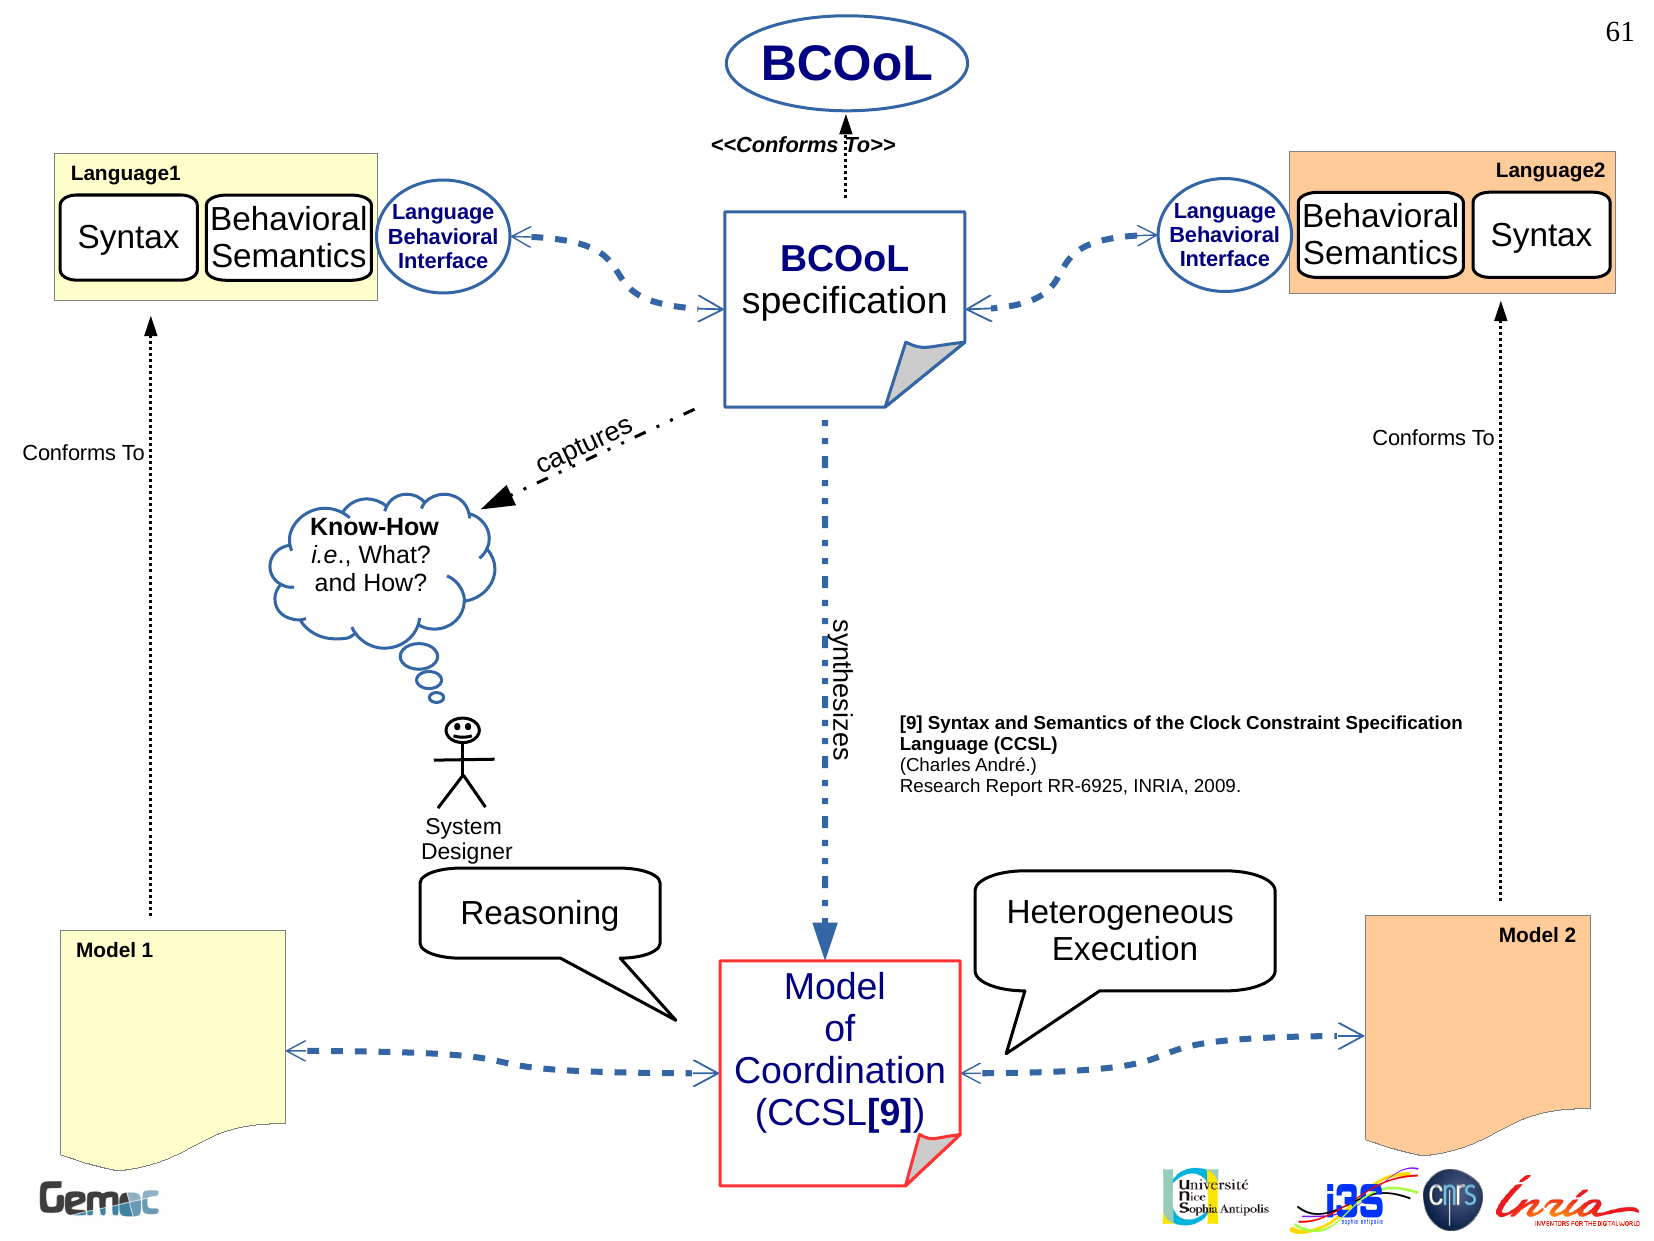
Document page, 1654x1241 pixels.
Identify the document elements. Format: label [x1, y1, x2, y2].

text_box [695, 125, 1024, 408]
text_box [975, 870, 1276, 1054]
text_box [445, 718, 480, 743]
text_box [416, 671, 442, 689]
text_box [1357, 418, 1576, 583]
text_box [365, 778, 676, 1021]
picture [1137, 1150, 1647, 1241]
text_box [1365, 915, 1621, 1156]
text_box [7, 433, 226, 598]
text_box [720, 960, 961, 1186]
text_box [400, 643, 438, 670]
text_box [726, 15, 968, 111]
text_box [429, 692, 444, 703]
text_box [1158, 151, 1634, 294]
text_box [885, 705, 1483, 846]
text_box [269, 494, 495, 649]
text_box [54, 153, 510, 301]
text_box [60, 930, 286, 1171]
